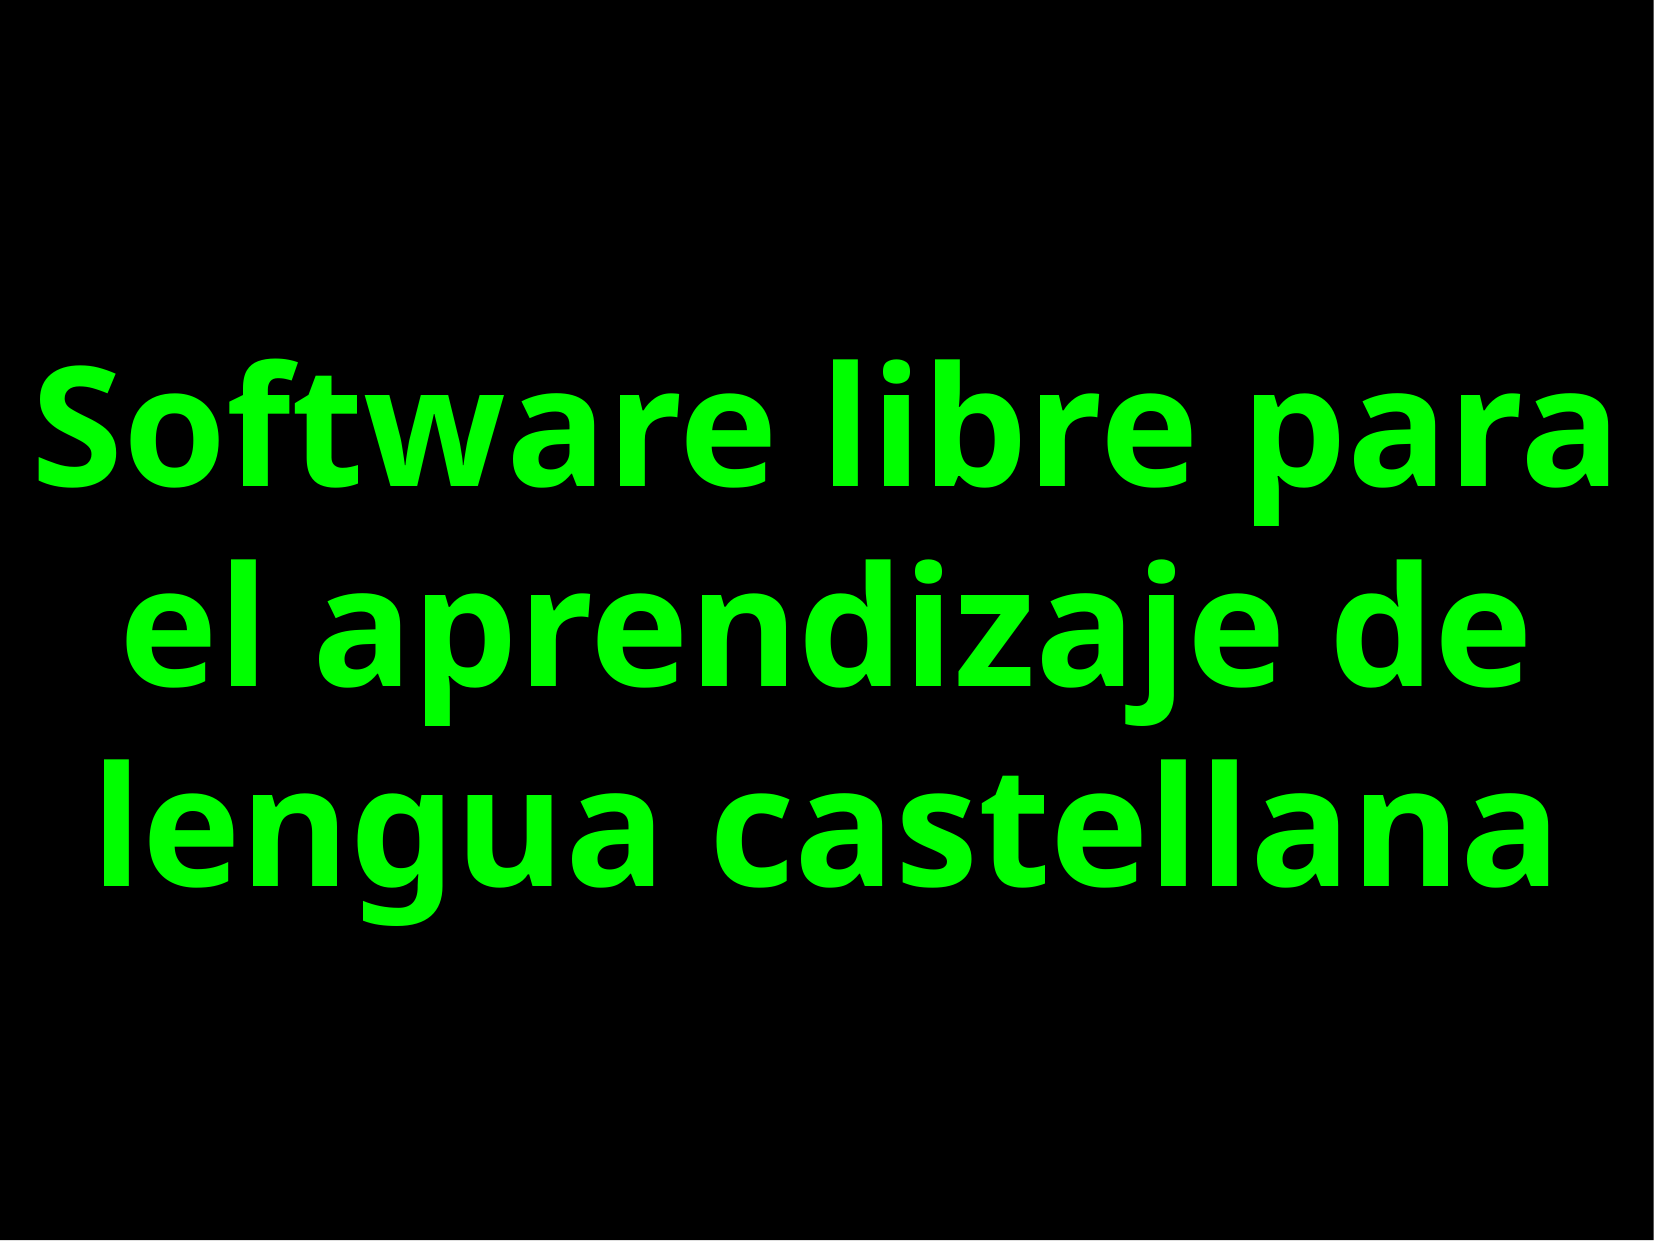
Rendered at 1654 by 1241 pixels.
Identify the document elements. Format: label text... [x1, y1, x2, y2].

list Software libre para el aprendizaje de lengua castellana [0, 0, 1654, 1241]
